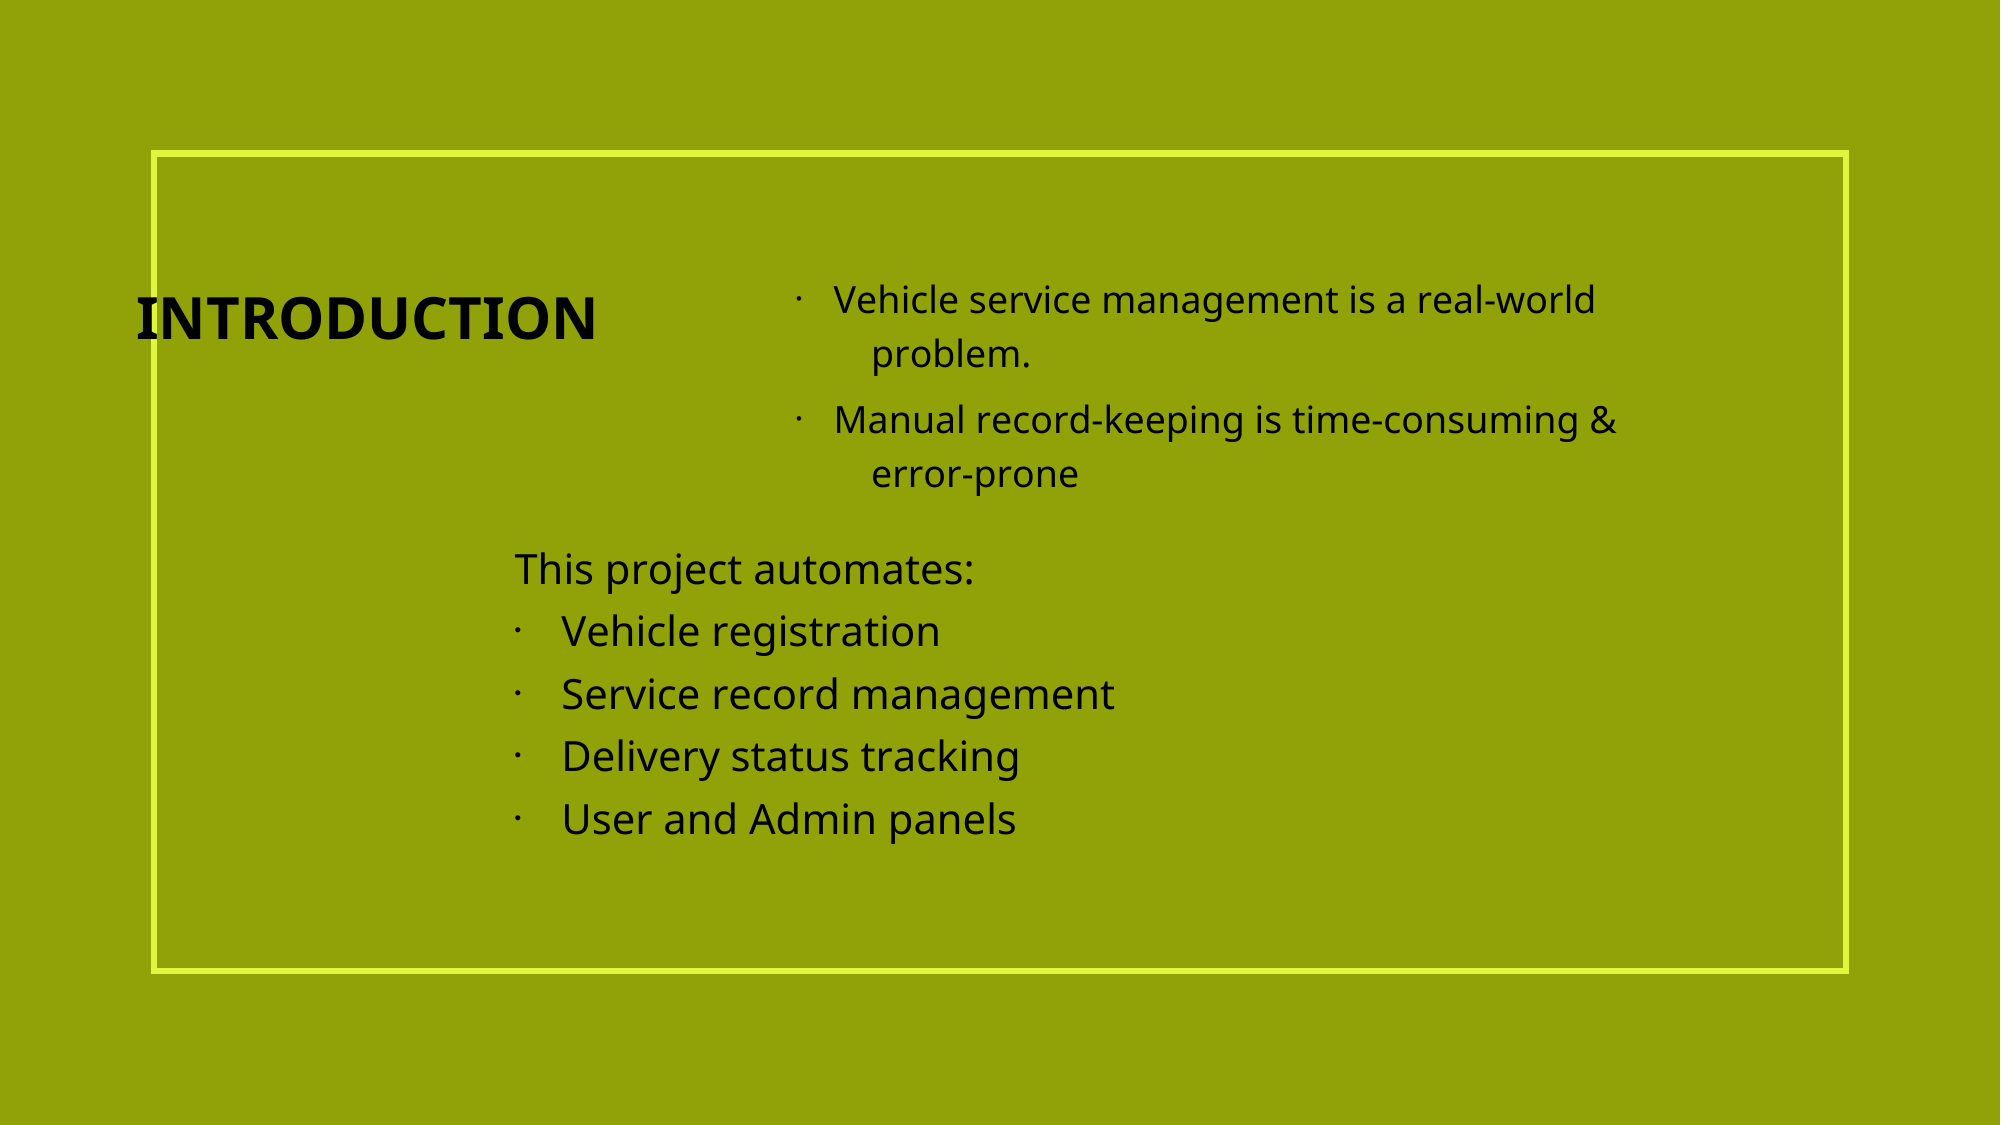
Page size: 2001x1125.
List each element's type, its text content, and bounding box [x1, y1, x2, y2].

text_box [0, 0, 2000, 1125]
text_box This project automates: Vehicle registration Service record management Delivery status tracking User and Admin panels [499, 535, 1535, 854]
text_box Vehicle service management is a real-world problem. Manual record-keeping is time-consuming & error-prone [762, 259, 1731, 902]
text_box INTRODUCTION [121, 259, 636, 537]
